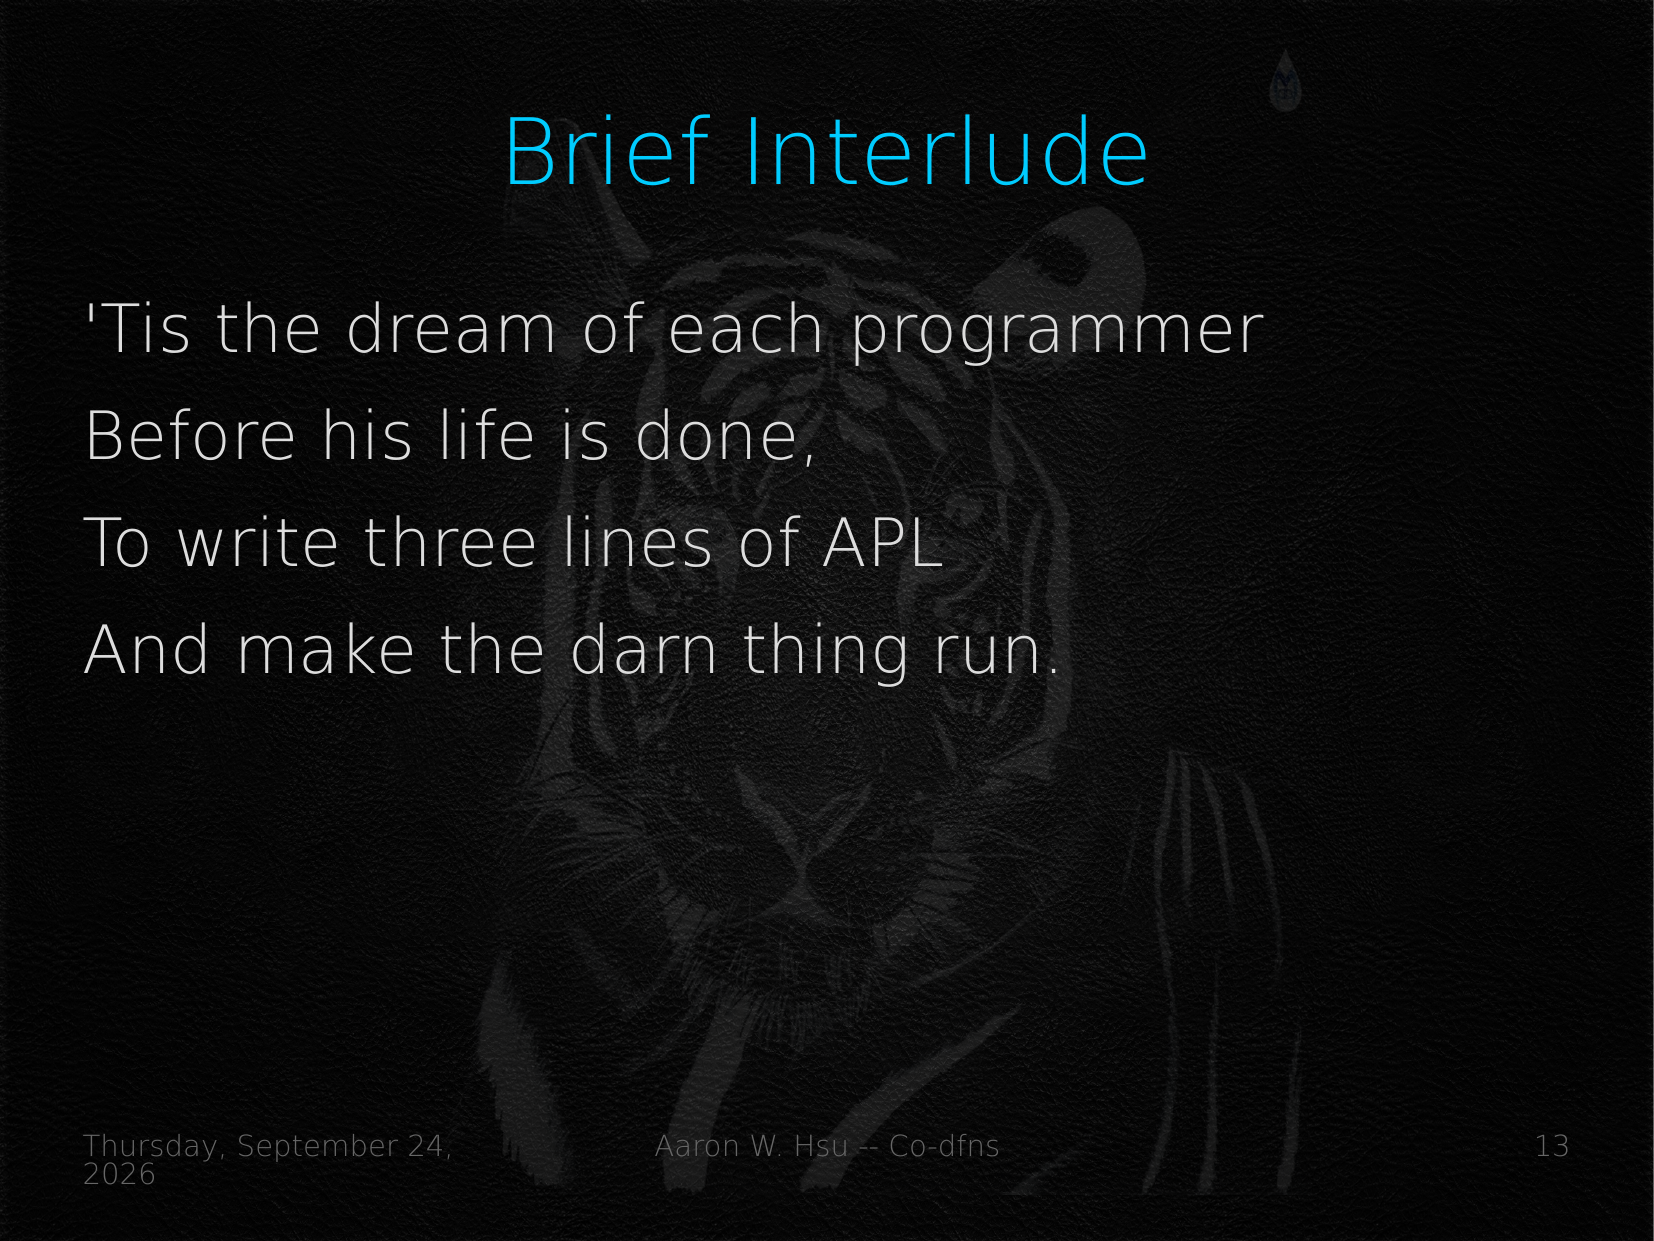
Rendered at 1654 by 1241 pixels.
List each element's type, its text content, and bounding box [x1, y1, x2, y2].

title Brief Interlude [82, 45, 1571, 260]
picture [0, 0, 1654, 1241]
list 'Tis the dream of each programmer Before his life is done, To write three lines of APL And make the darn thing run. [82, 290, 1571, 1010]
